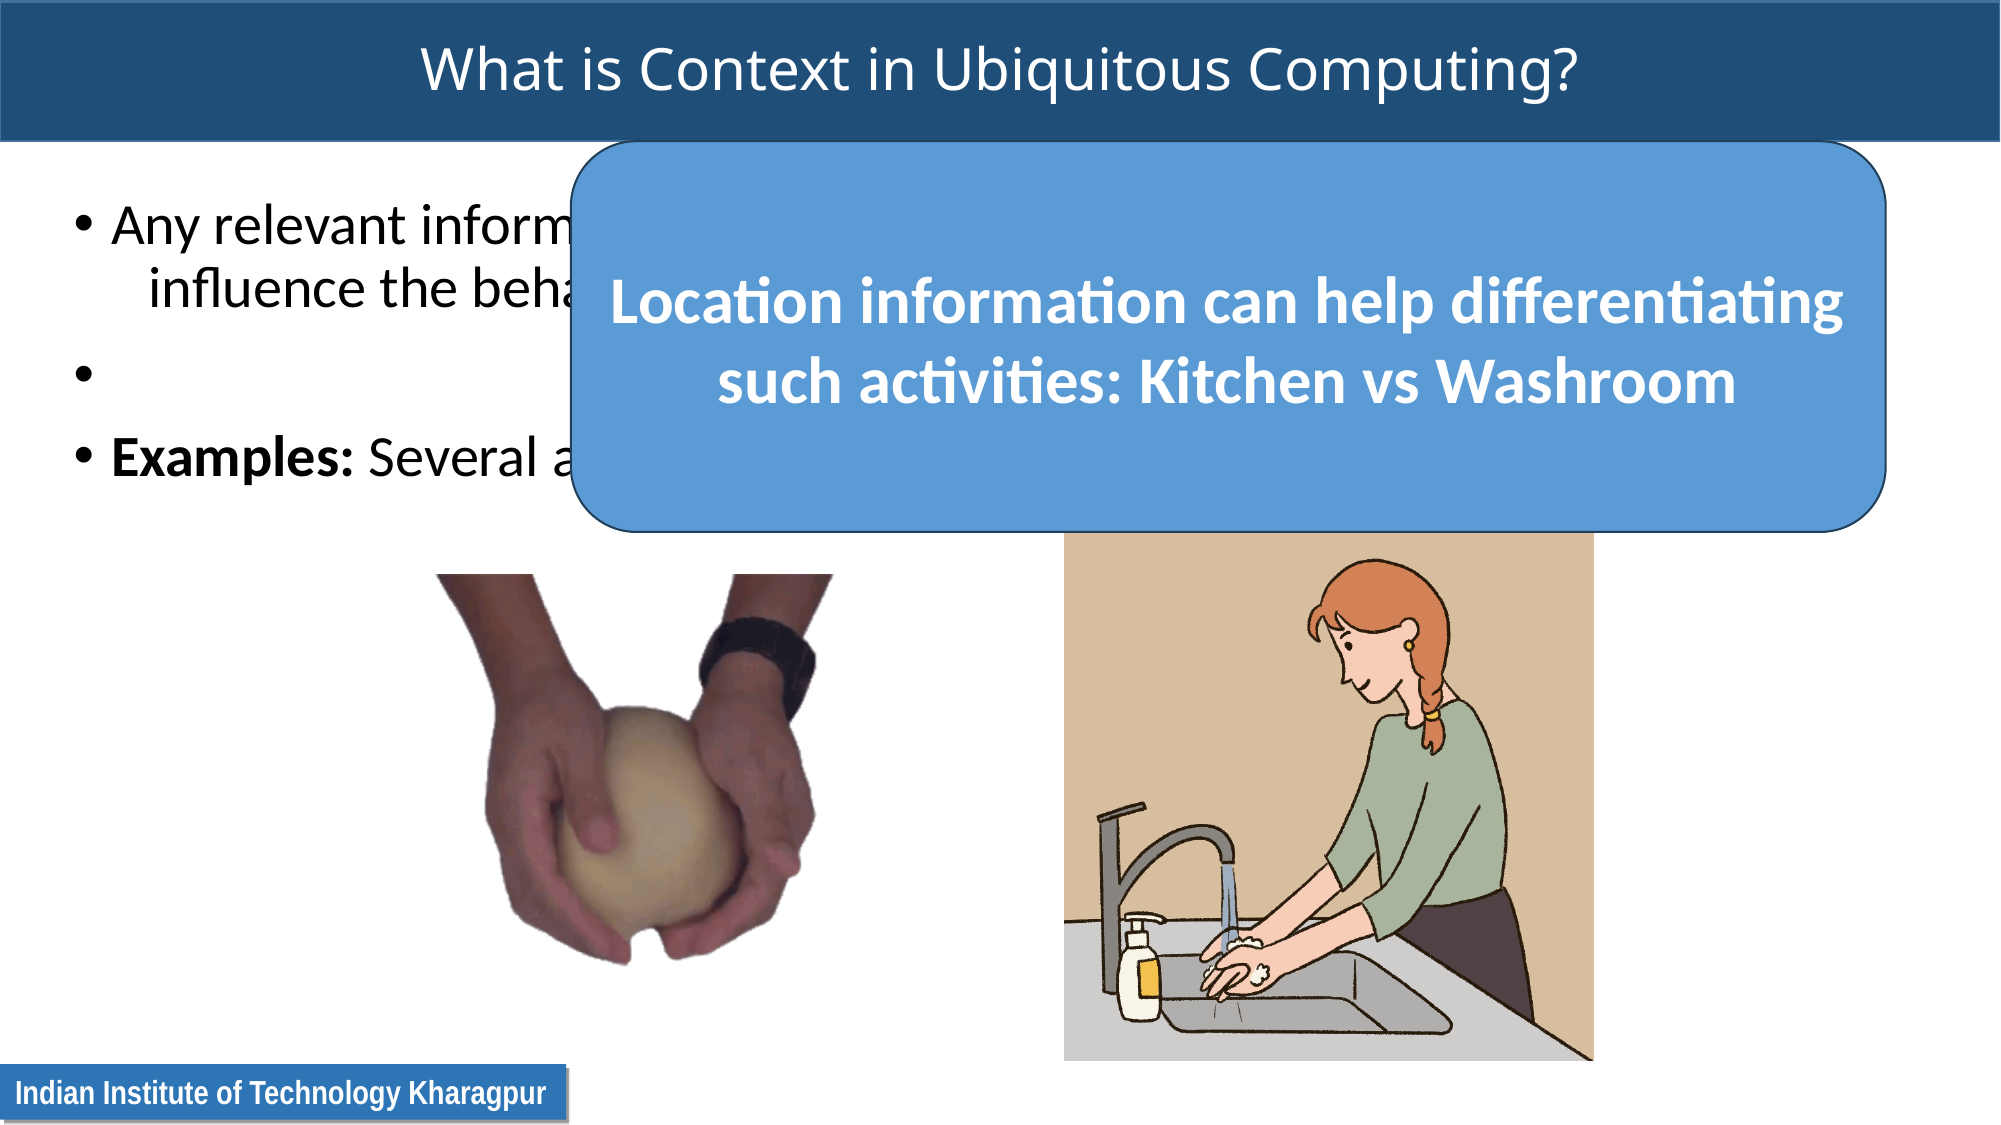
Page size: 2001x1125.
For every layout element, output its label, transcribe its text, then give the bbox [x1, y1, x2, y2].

list Any relevant information about the environment, user, or device that can influence the behavior of an application or system Examples: Several activities have similar patterns [58, 186, 1954, 1065]
text_box Location information can help differentiating such activities: Kitchen vs Washroom [570, 141, 1886, 532]
picture [136, 574, 1006, 1065]
picture [1064, 532, 1594, 1061]
title What is Context in Ubiquitous Computing? [0, 1, 2000, 141]
